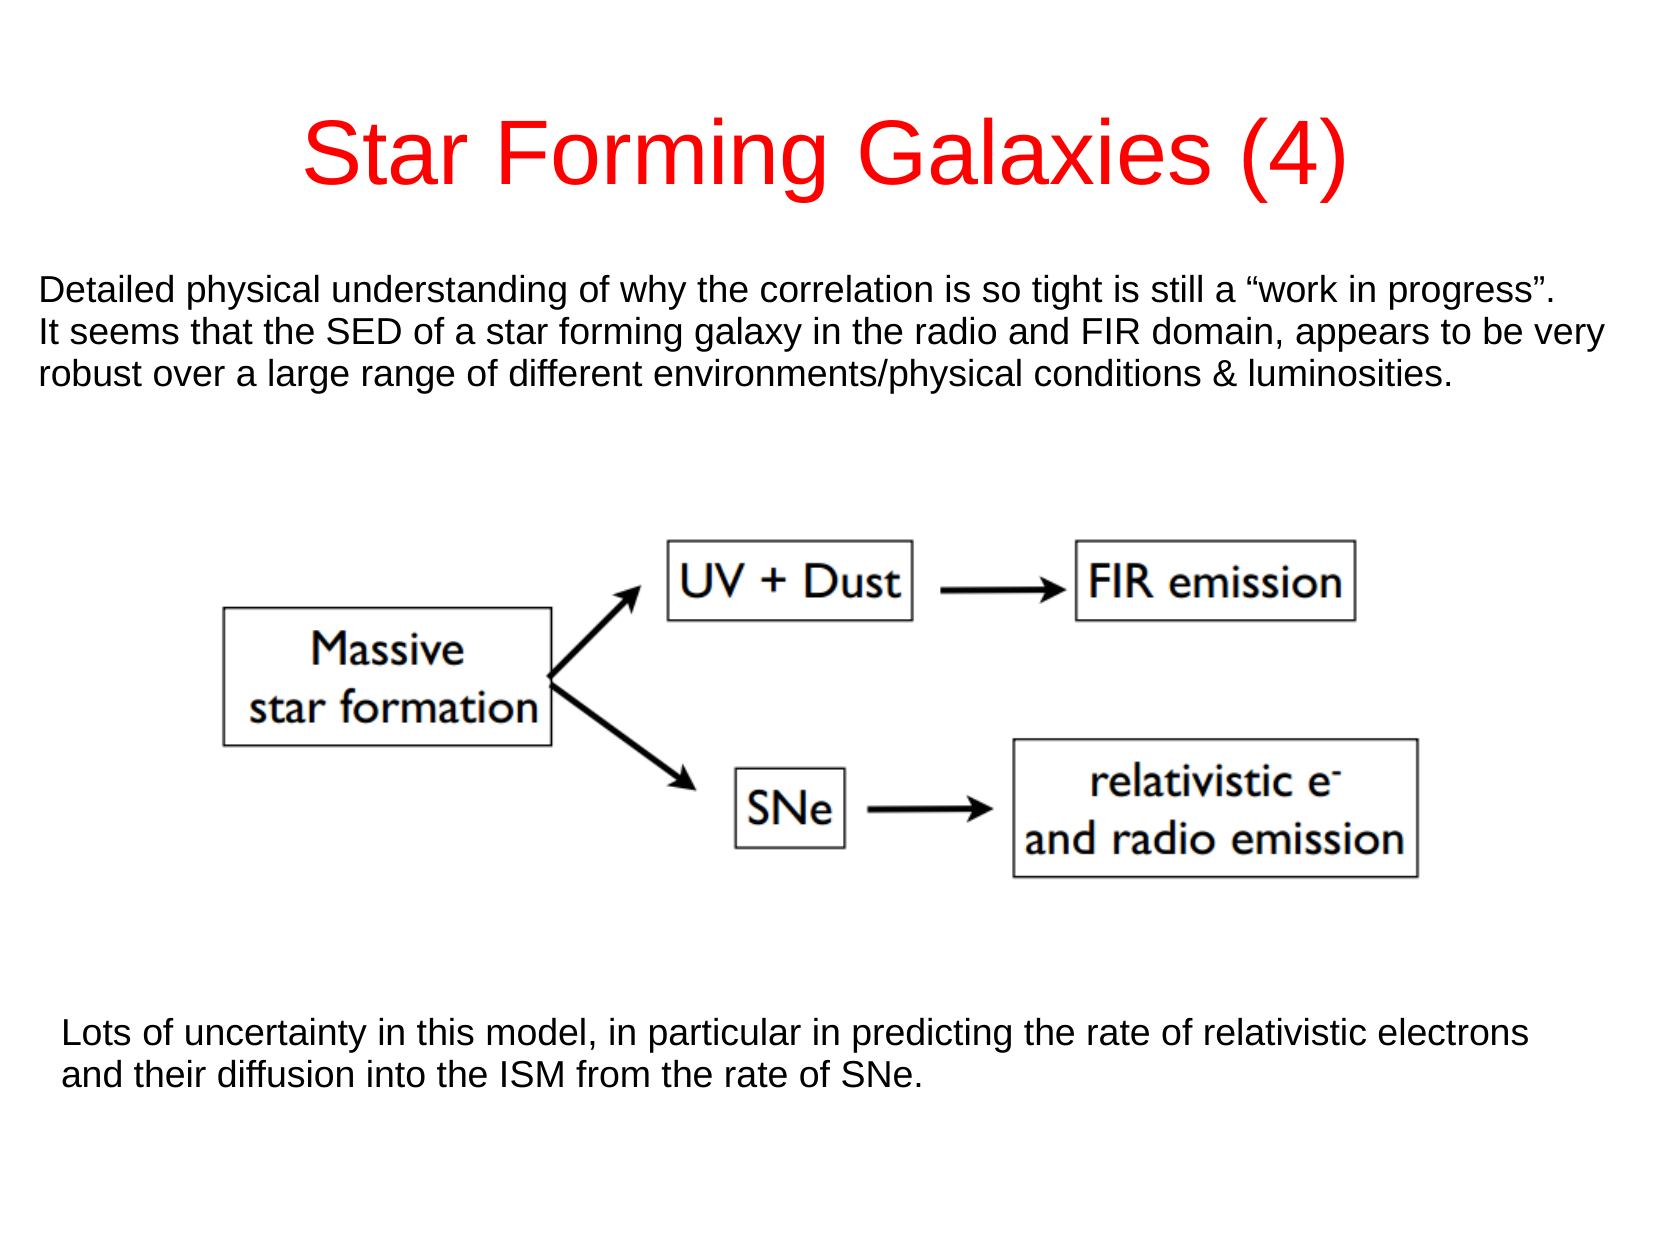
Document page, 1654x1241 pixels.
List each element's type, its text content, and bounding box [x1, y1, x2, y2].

picture [188, 496, 1457, 945]
title Star Forming Galaxies (4) [82, 49, 1571, 257]
text_box Detailed physical understanding of why the correlation is so tight is still a “work in progress”. It seems that the SED of a star forming galaxy in the radio and FIR domain, appears to be very robust over a large range of different environments/physical conditions & luminosities. [23, 260, 1632, 402]
text_box Lots of uncertainty in this model, in particular in predicting the rate of relativistic electrons and their diffusion into the ISM from the rate of SNe. [46, 1003, 1607, 1205]
